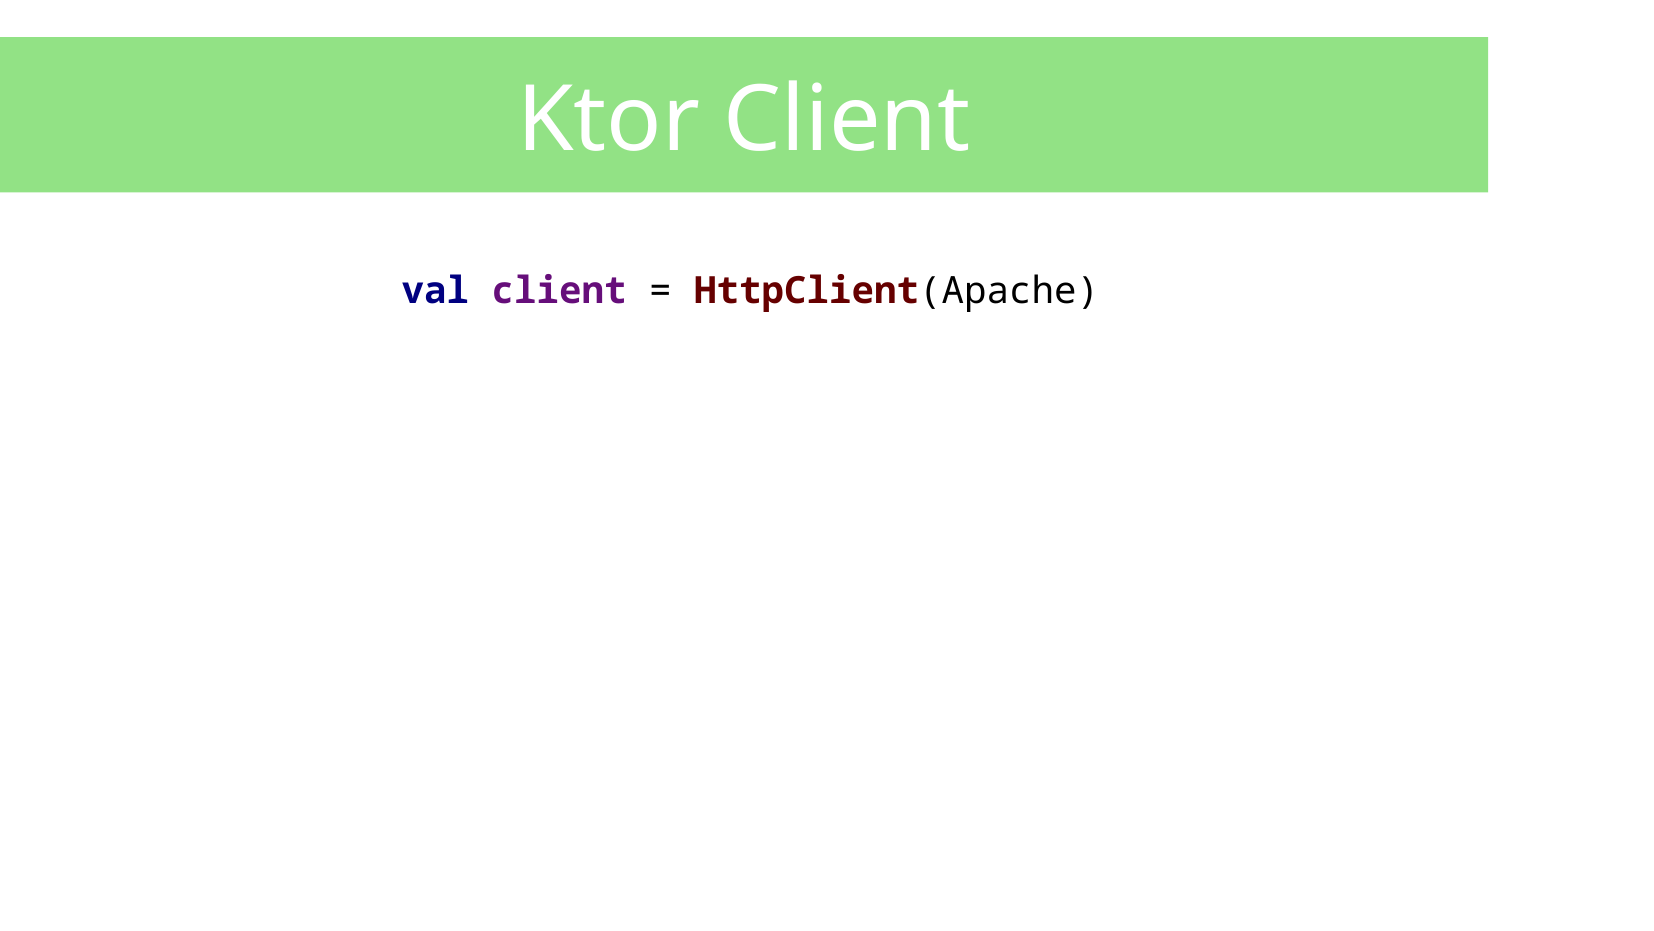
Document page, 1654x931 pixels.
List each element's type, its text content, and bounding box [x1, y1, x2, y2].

text_box val client = HttpClient(Apache) [386, 256, 1114, 316]
title Ktor Client [0, 37, 1489, 193]
